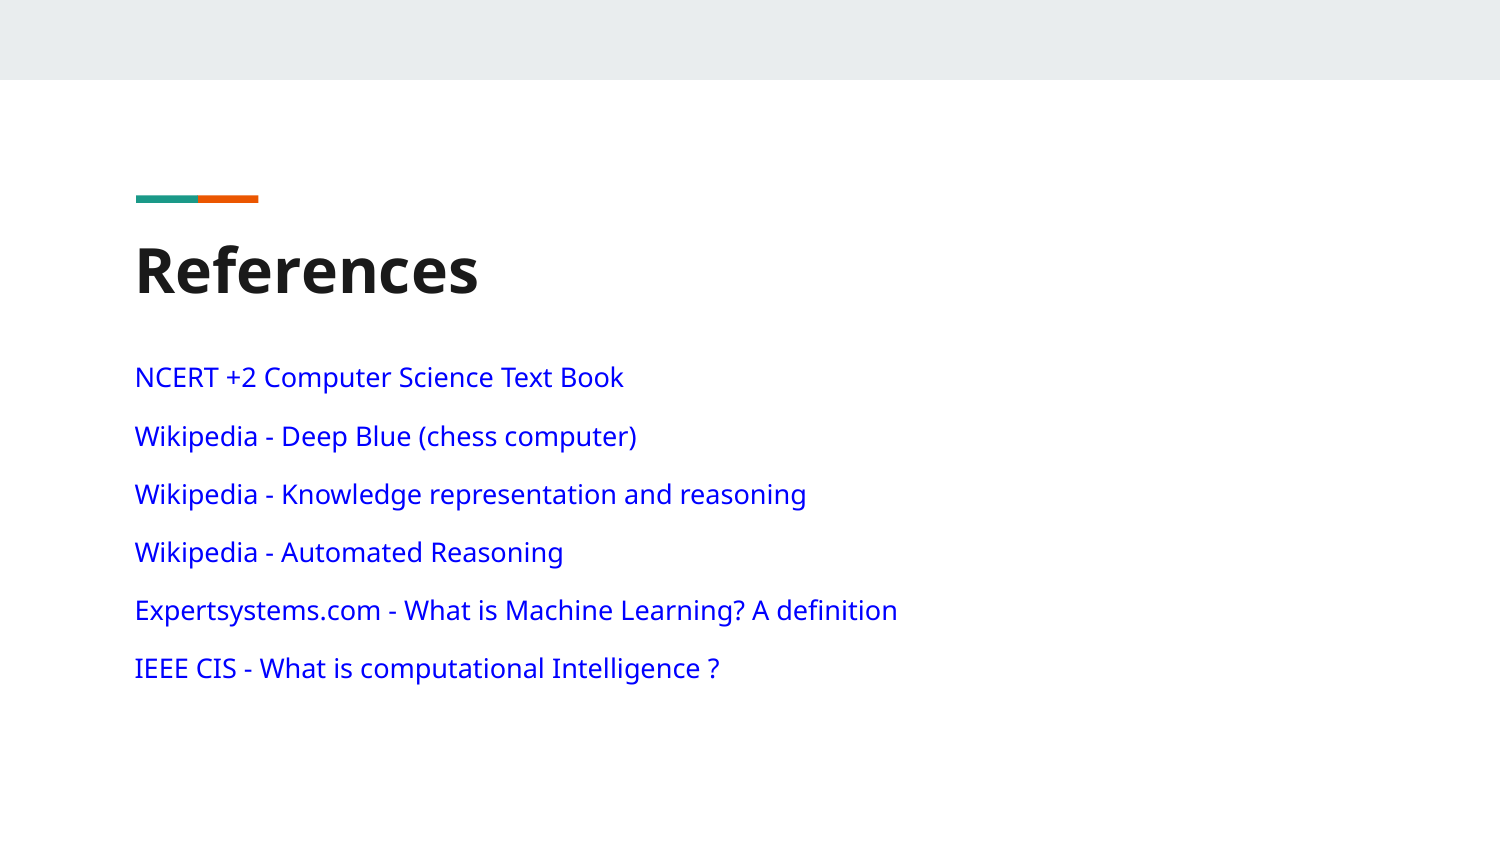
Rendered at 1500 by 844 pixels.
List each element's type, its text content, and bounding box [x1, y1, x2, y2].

title References [119, 216, 1381, 305]
list NCERT +2 Computer Science Text Book Wikipedia - Deep Blue (chess computer) Wikipedia - Knowledge representation and reasoning Wikipedia - Automated Reasoning Expertsystems.com - What is Machine Learning? A definition IEEE CIS - What is computational Intelligence ? [119, 341, 1381, 712]
